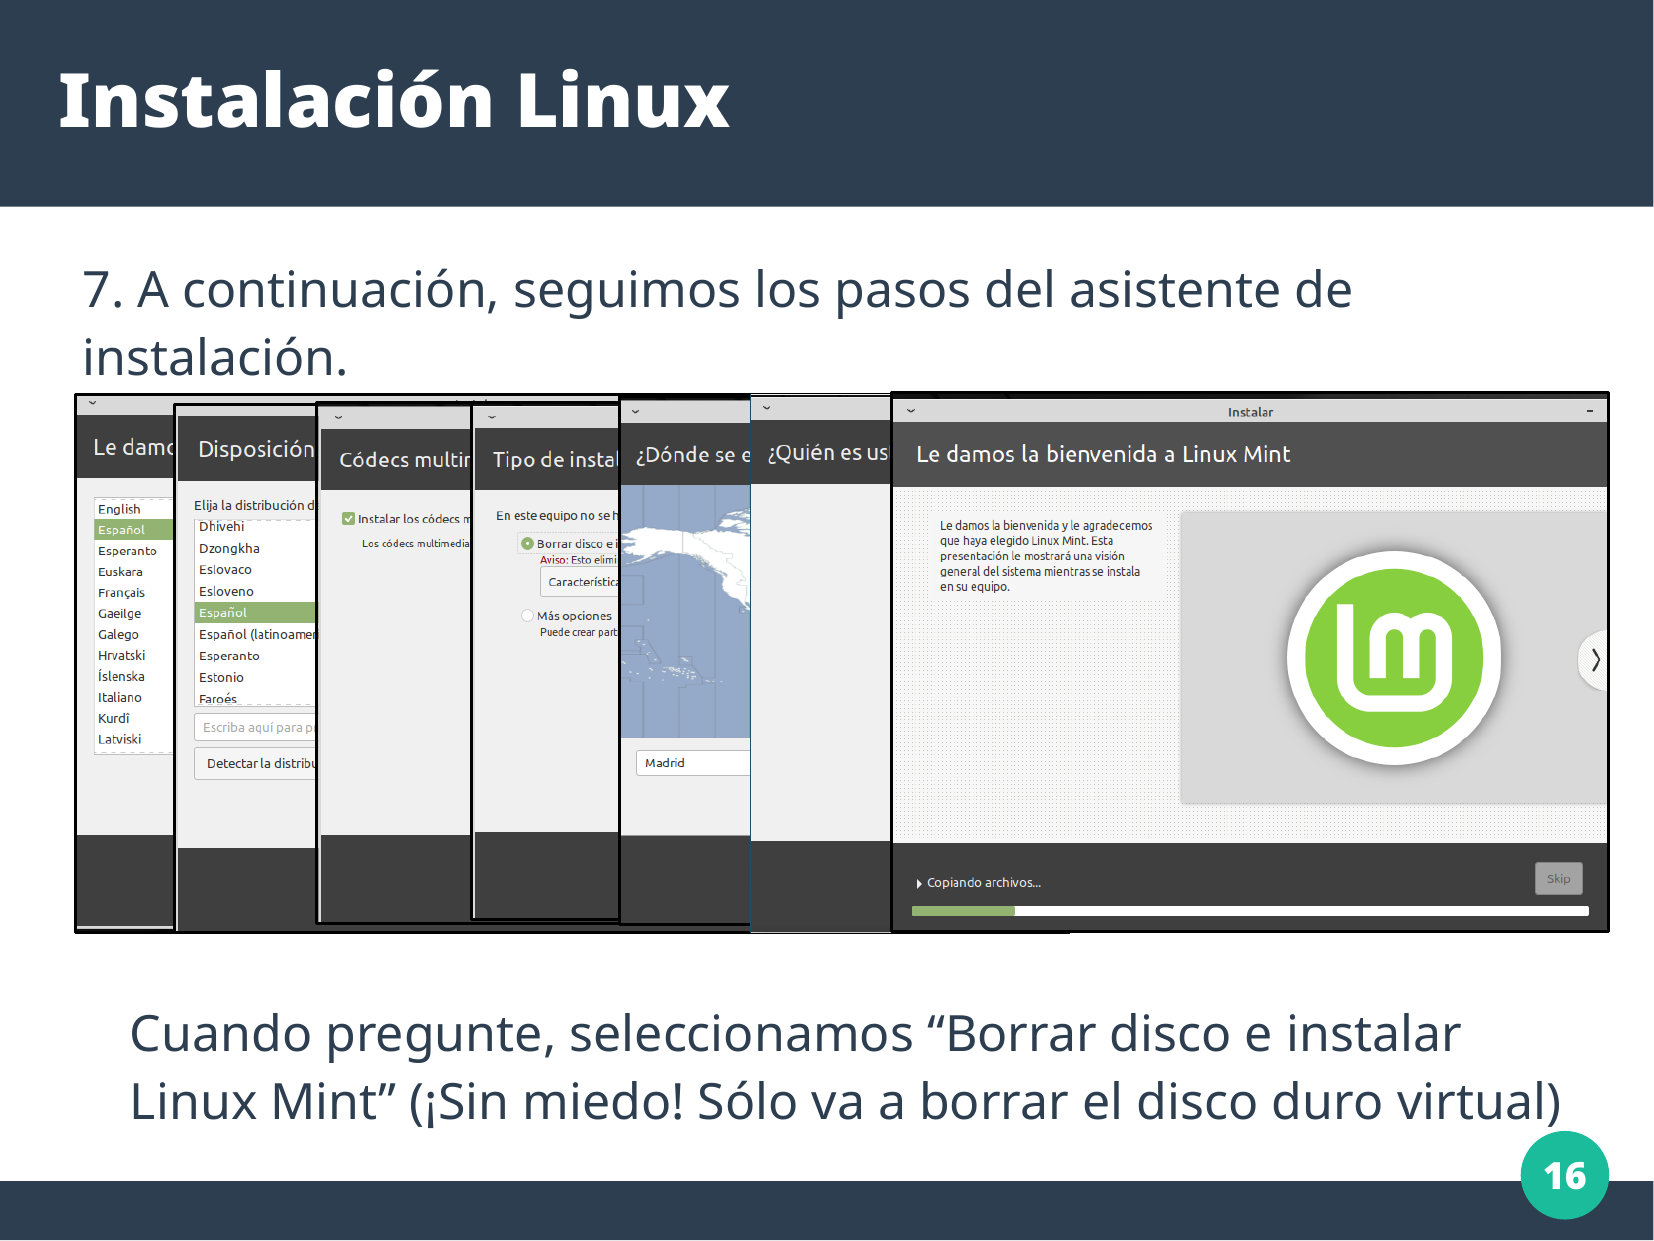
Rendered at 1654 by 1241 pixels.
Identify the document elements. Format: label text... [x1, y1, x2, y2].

list Cuando pregunte, seleccionamos “Borrar disco e instalar Linux Mint” (¡Sin miedo! Sólo va a borrar el disco duro virtual) [59, 998, 1595, 1176]
picture [175, 394, 890, 933]
picture [893, 394, 1608, 930]
picture [472, 404, 618, 919]
picture [318, 404, 618, 923]
title Instalación Linux [59, 19, 1595, 178]
list 7. A continuación, seguimos los pasos del asistente de instalación. [82, 253, 1631, 402]
picture [76, 395, 618, 932]
